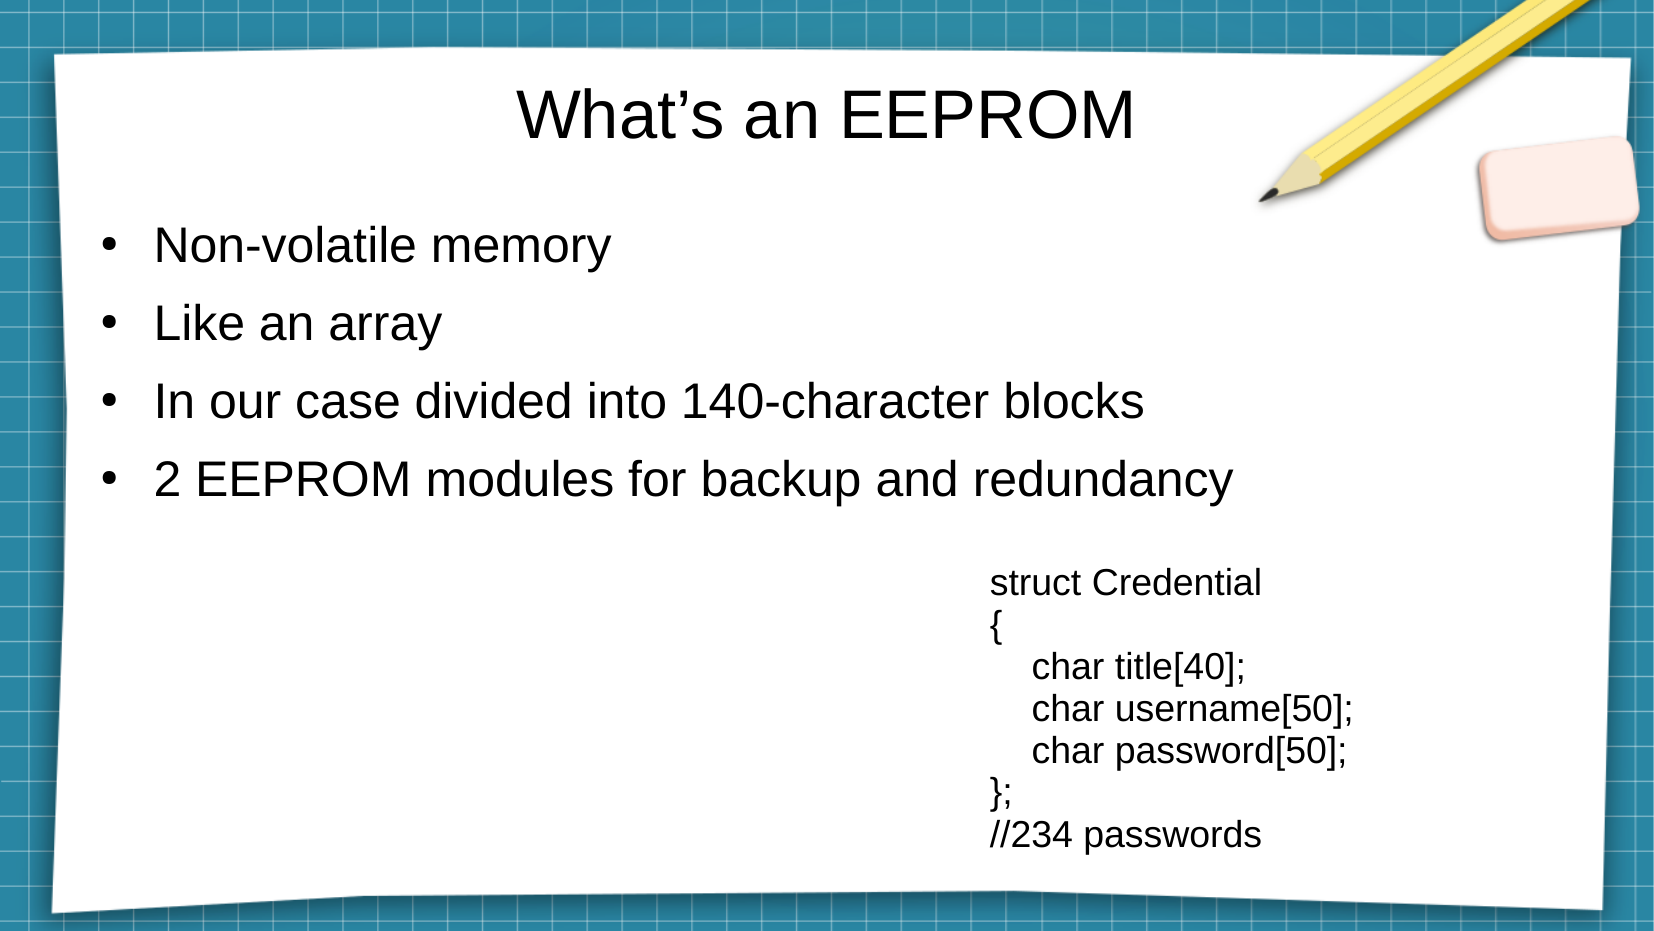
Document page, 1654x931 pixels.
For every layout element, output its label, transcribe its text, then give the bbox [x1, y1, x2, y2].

list Non-volatile memory Like an array In our case divided into 140-character blocks 2 EEPROM modules for backup and redundancy [82, 217, 1571, 758]
text_box struct Credential { char title[40]; char username[50]; char password[50]; }; //234 passwords [975, 511, 1463, 863]
picture [0, 0, 1654, 931]
title What’s an EEPROM [82, 37, 1571, 193]
